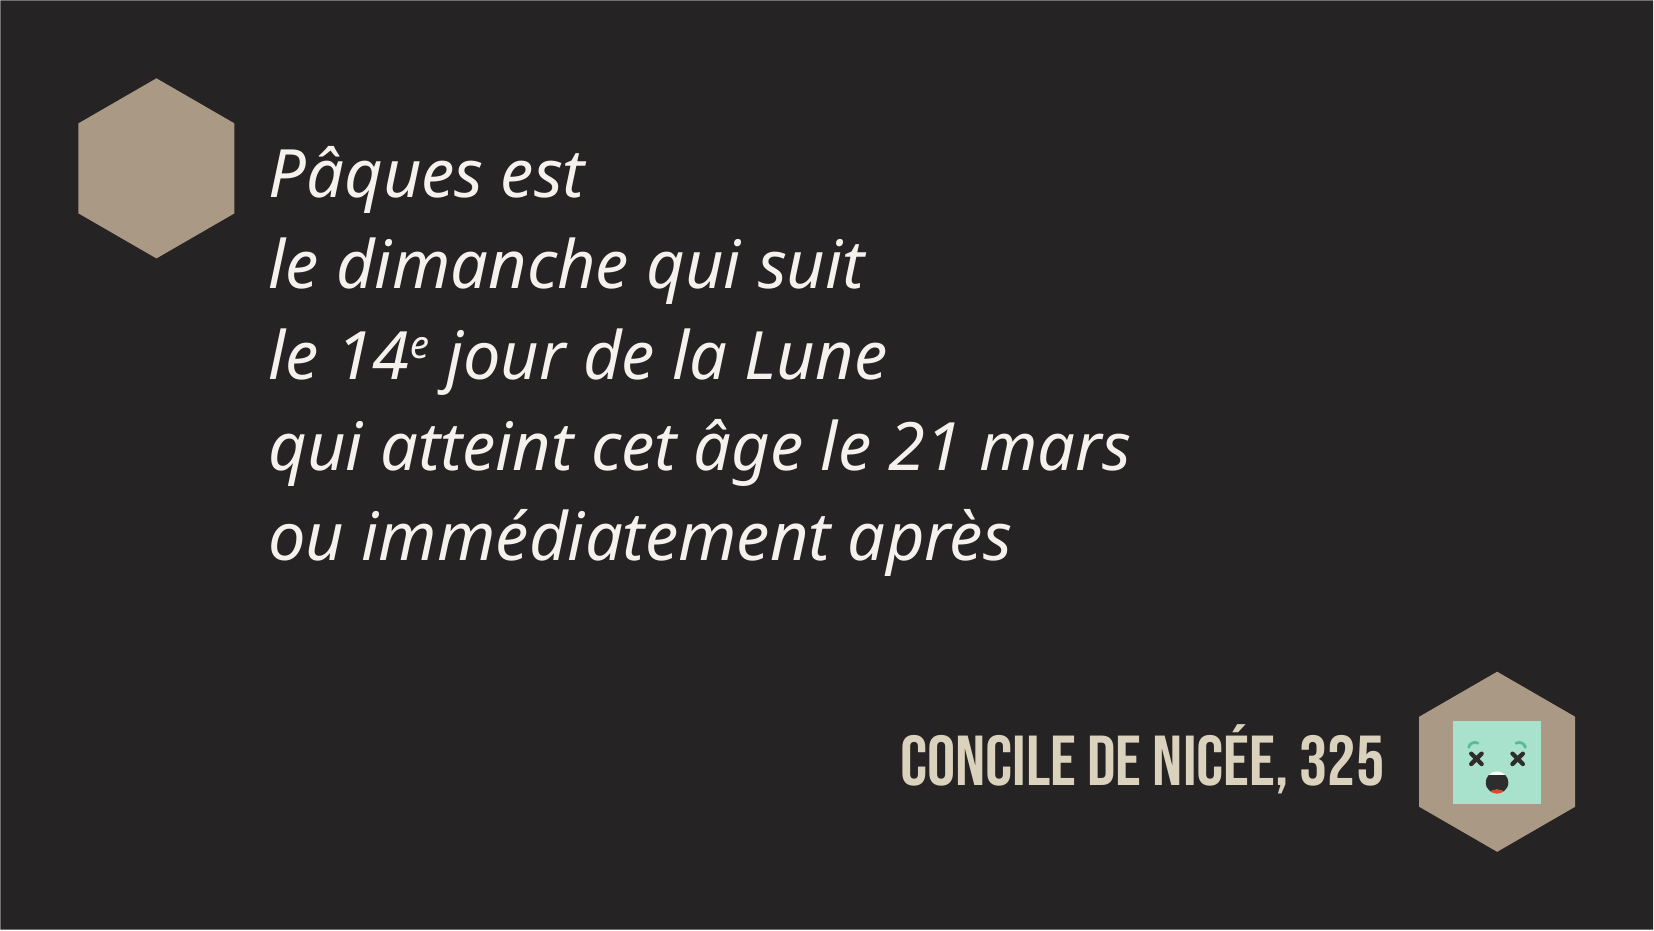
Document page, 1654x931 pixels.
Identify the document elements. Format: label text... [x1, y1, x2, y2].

picture [1452, 721, 1542, 804]
title Concile de Nicée, 325 [244, 686, 1385, 842]
list Pâques est le dimanche qui suit le 14e jour de la Lune qui atteint cet âge le 21 mars ou immédiatement après [250, 126, 1391, 666]
